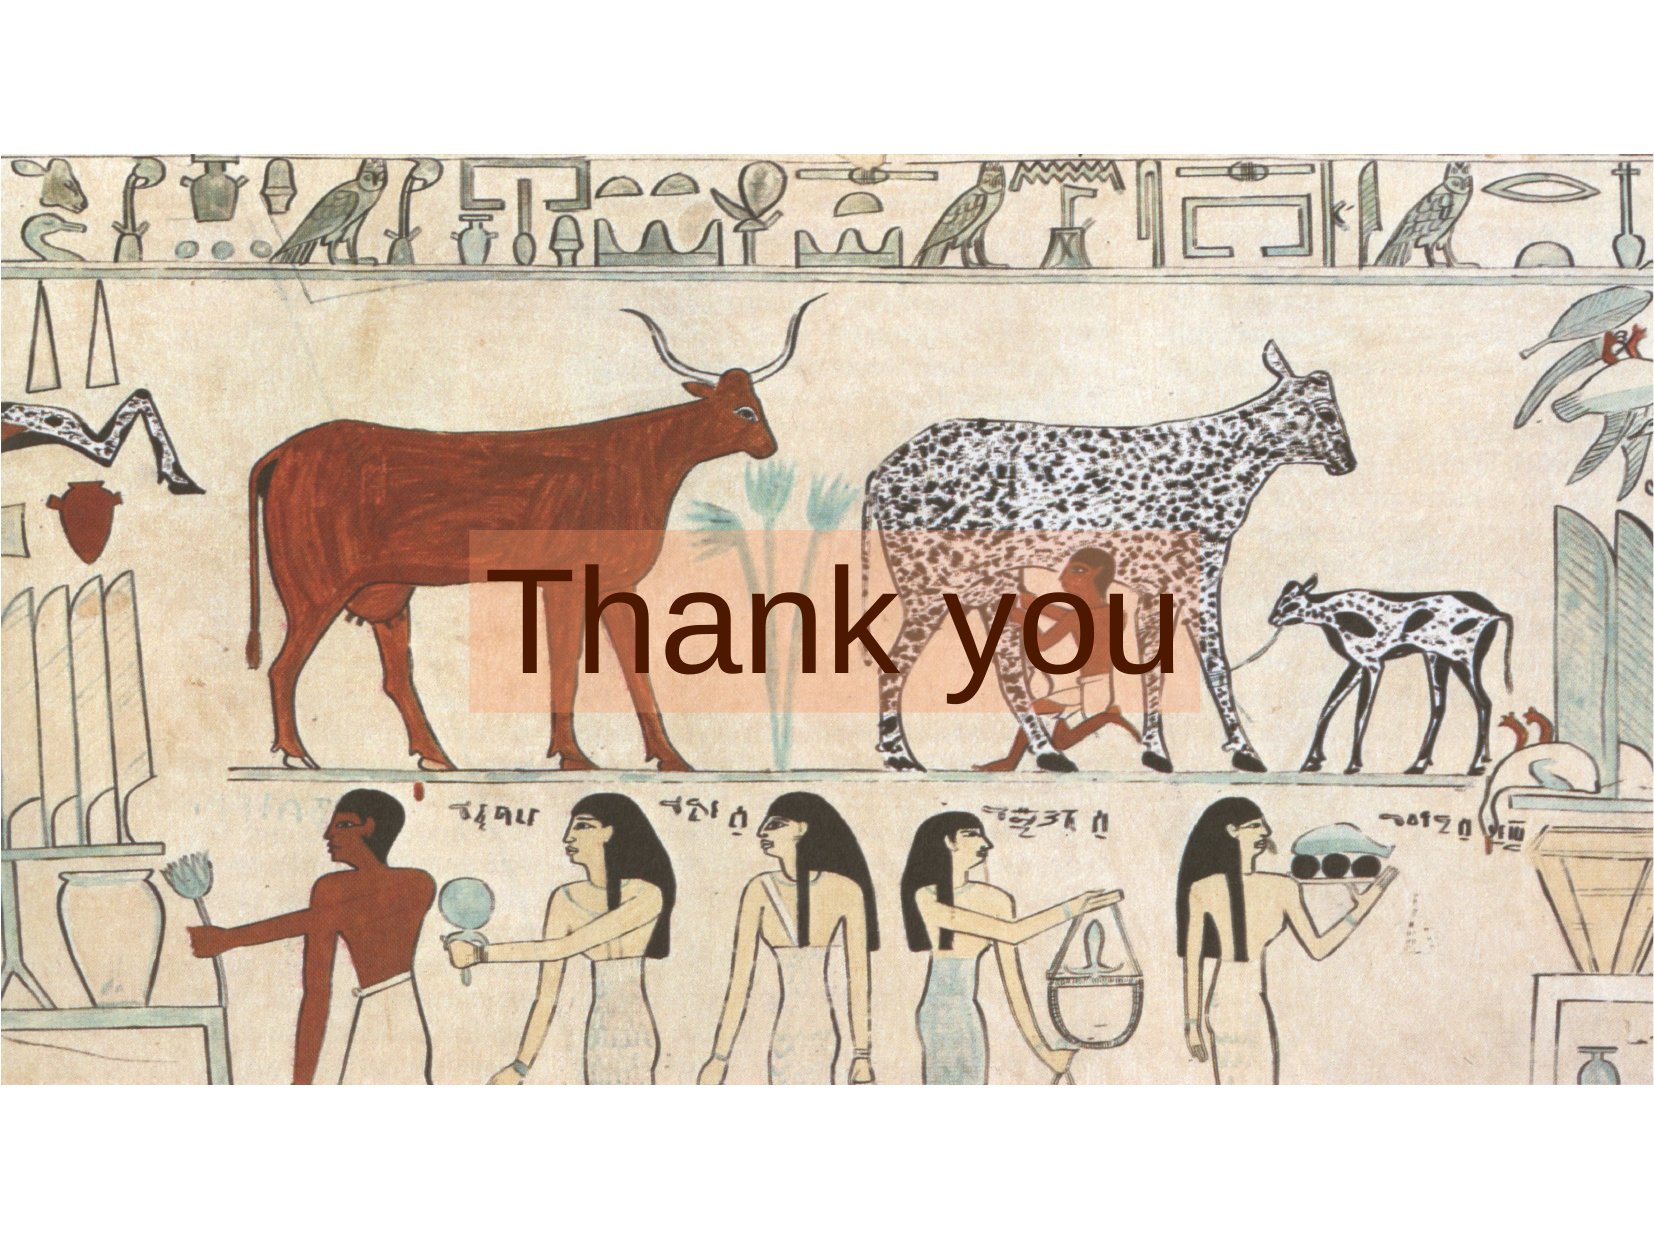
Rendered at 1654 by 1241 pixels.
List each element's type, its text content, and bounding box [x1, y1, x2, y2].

picture [1, 154, 1654, 1085]
text_box Thank you [469, 530, 1201, 713]
